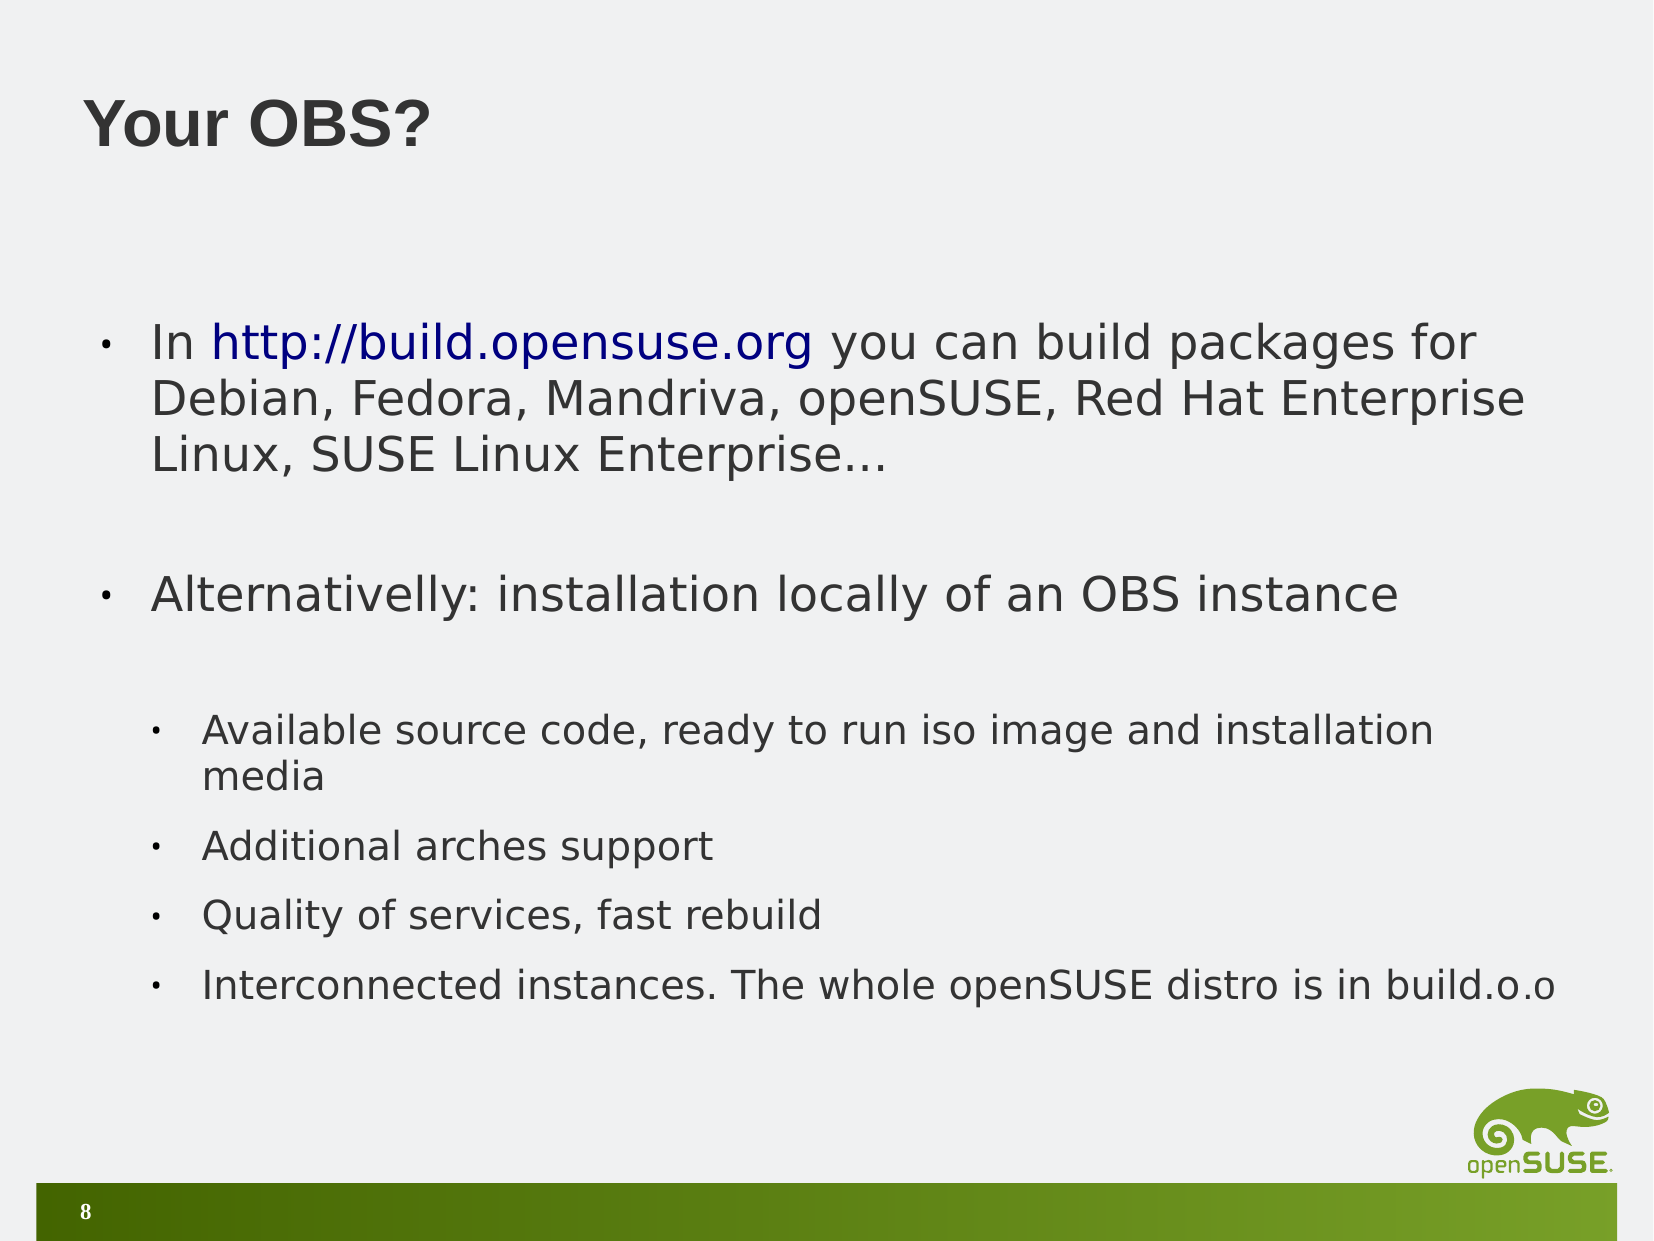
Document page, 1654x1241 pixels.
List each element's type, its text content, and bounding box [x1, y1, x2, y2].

list In http://build.opensuse.org you can build packages for Debian, Fedora, Mandriva, openSUSE, Red Hat Enterprise Linux, SUSE Linux Enterprise... Alternativelly: installation locally of an OBS instance Available source code, ready to run iso image and installation media Additional arches support Quality of services, fast rebuild Interconnected instances. The whole openSUSE distro is in build.o.o [82, 231, 1571, 1050]
title Your OBS? [82, 49, 1571, 198]
picture [0, 0, 1654, 1241]
